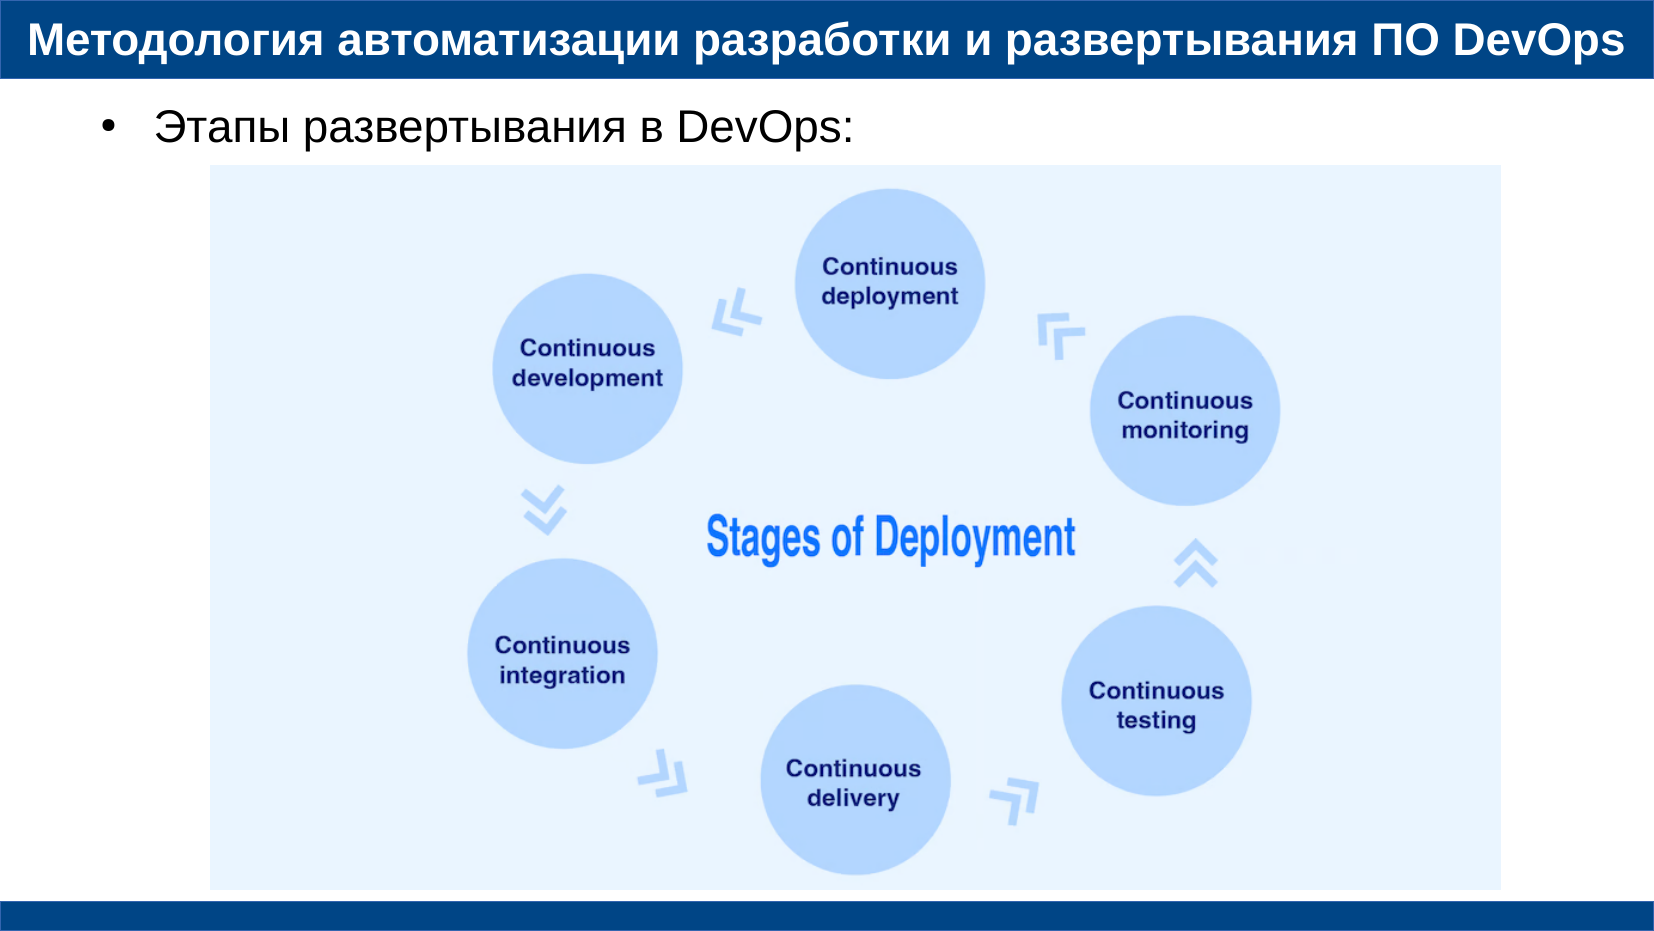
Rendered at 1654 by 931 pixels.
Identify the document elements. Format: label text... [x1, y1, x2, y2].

list Этапы развертывания в DevOps: [82, 101, 1571, 359]
title Методология автоматизации разработки и развертывания ПО DevOps [0, 0, 1654, 79]
picture [210, 165, 1501, 890]
